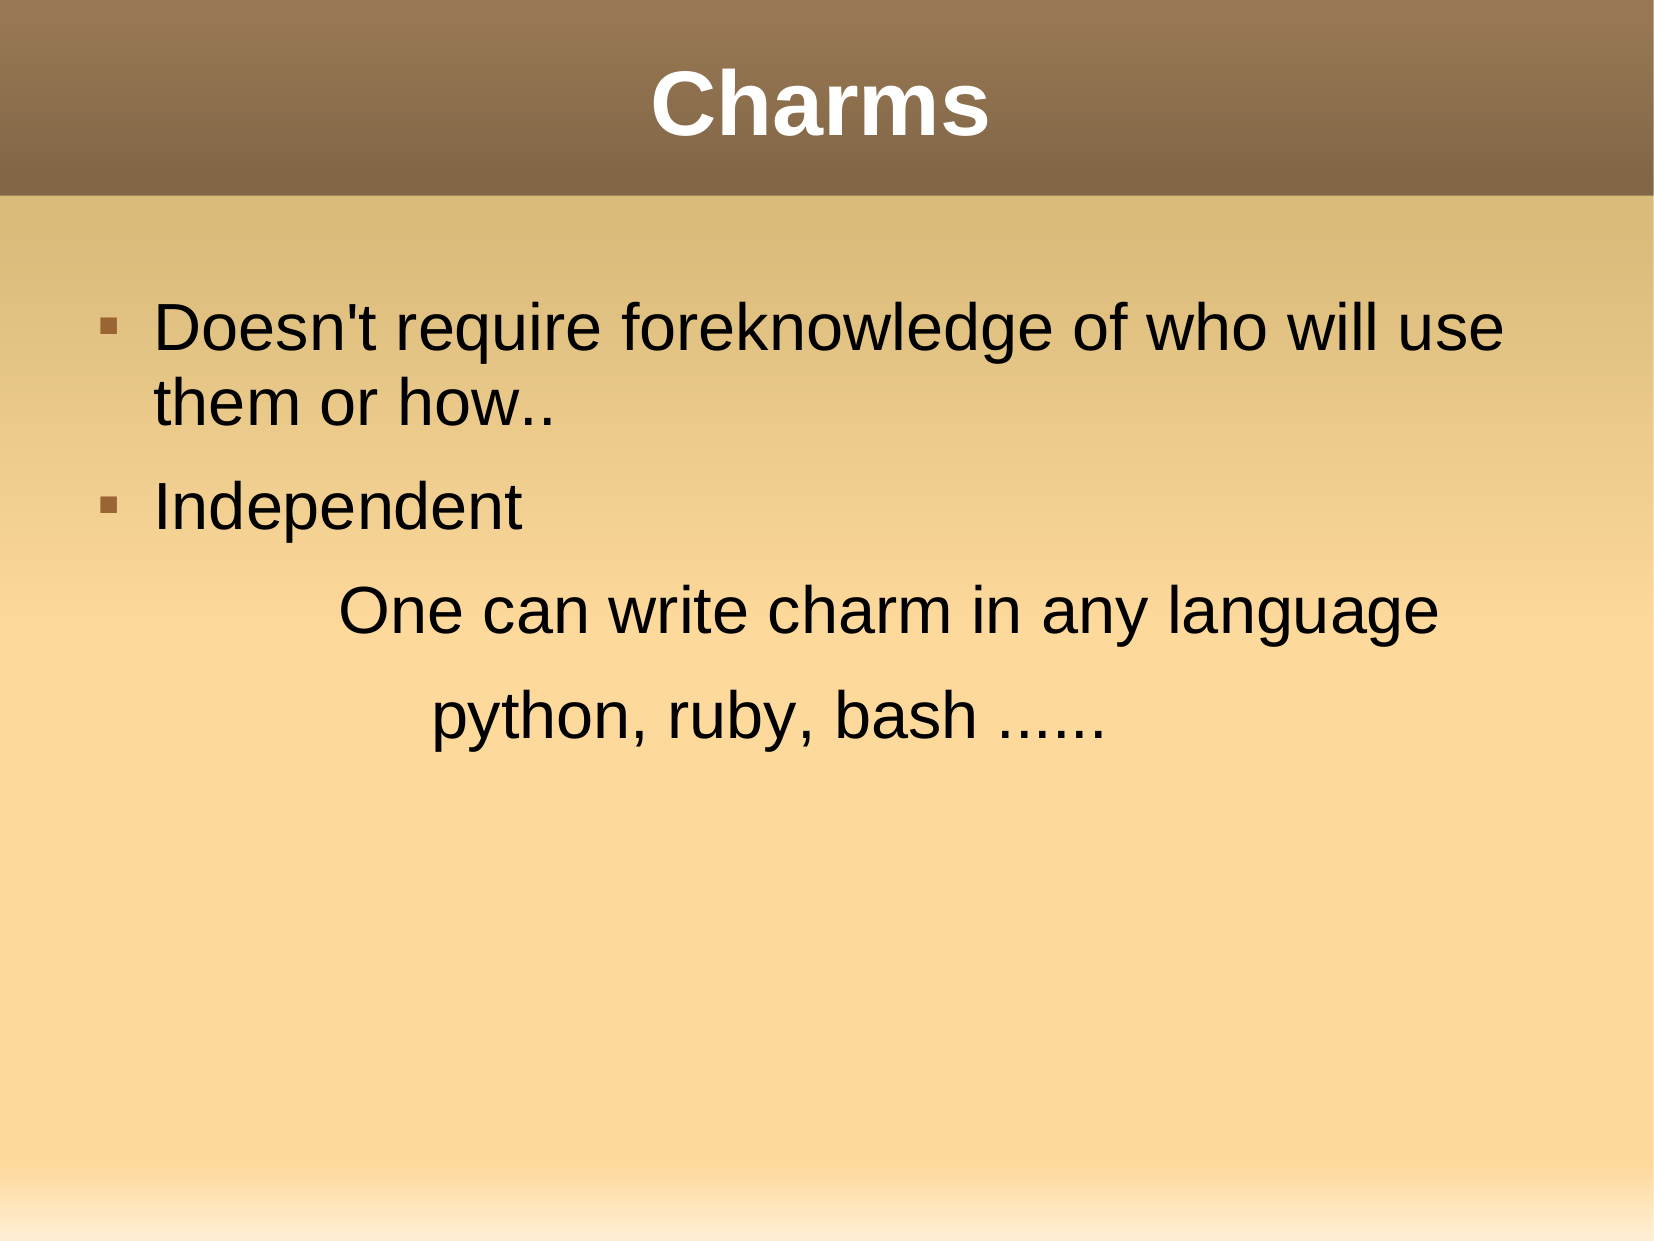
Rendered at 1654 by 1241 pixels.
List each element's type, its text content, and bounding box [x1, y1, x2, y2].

picture [0, 0, 1654, 1241]
list Doesn't require foreknowledge of who will use them or how.. Independent One can write charm in any language python, ruby, bash ...... [82, 290, 1571, 1094]
title Charms [76, 7, 1565, 200]
